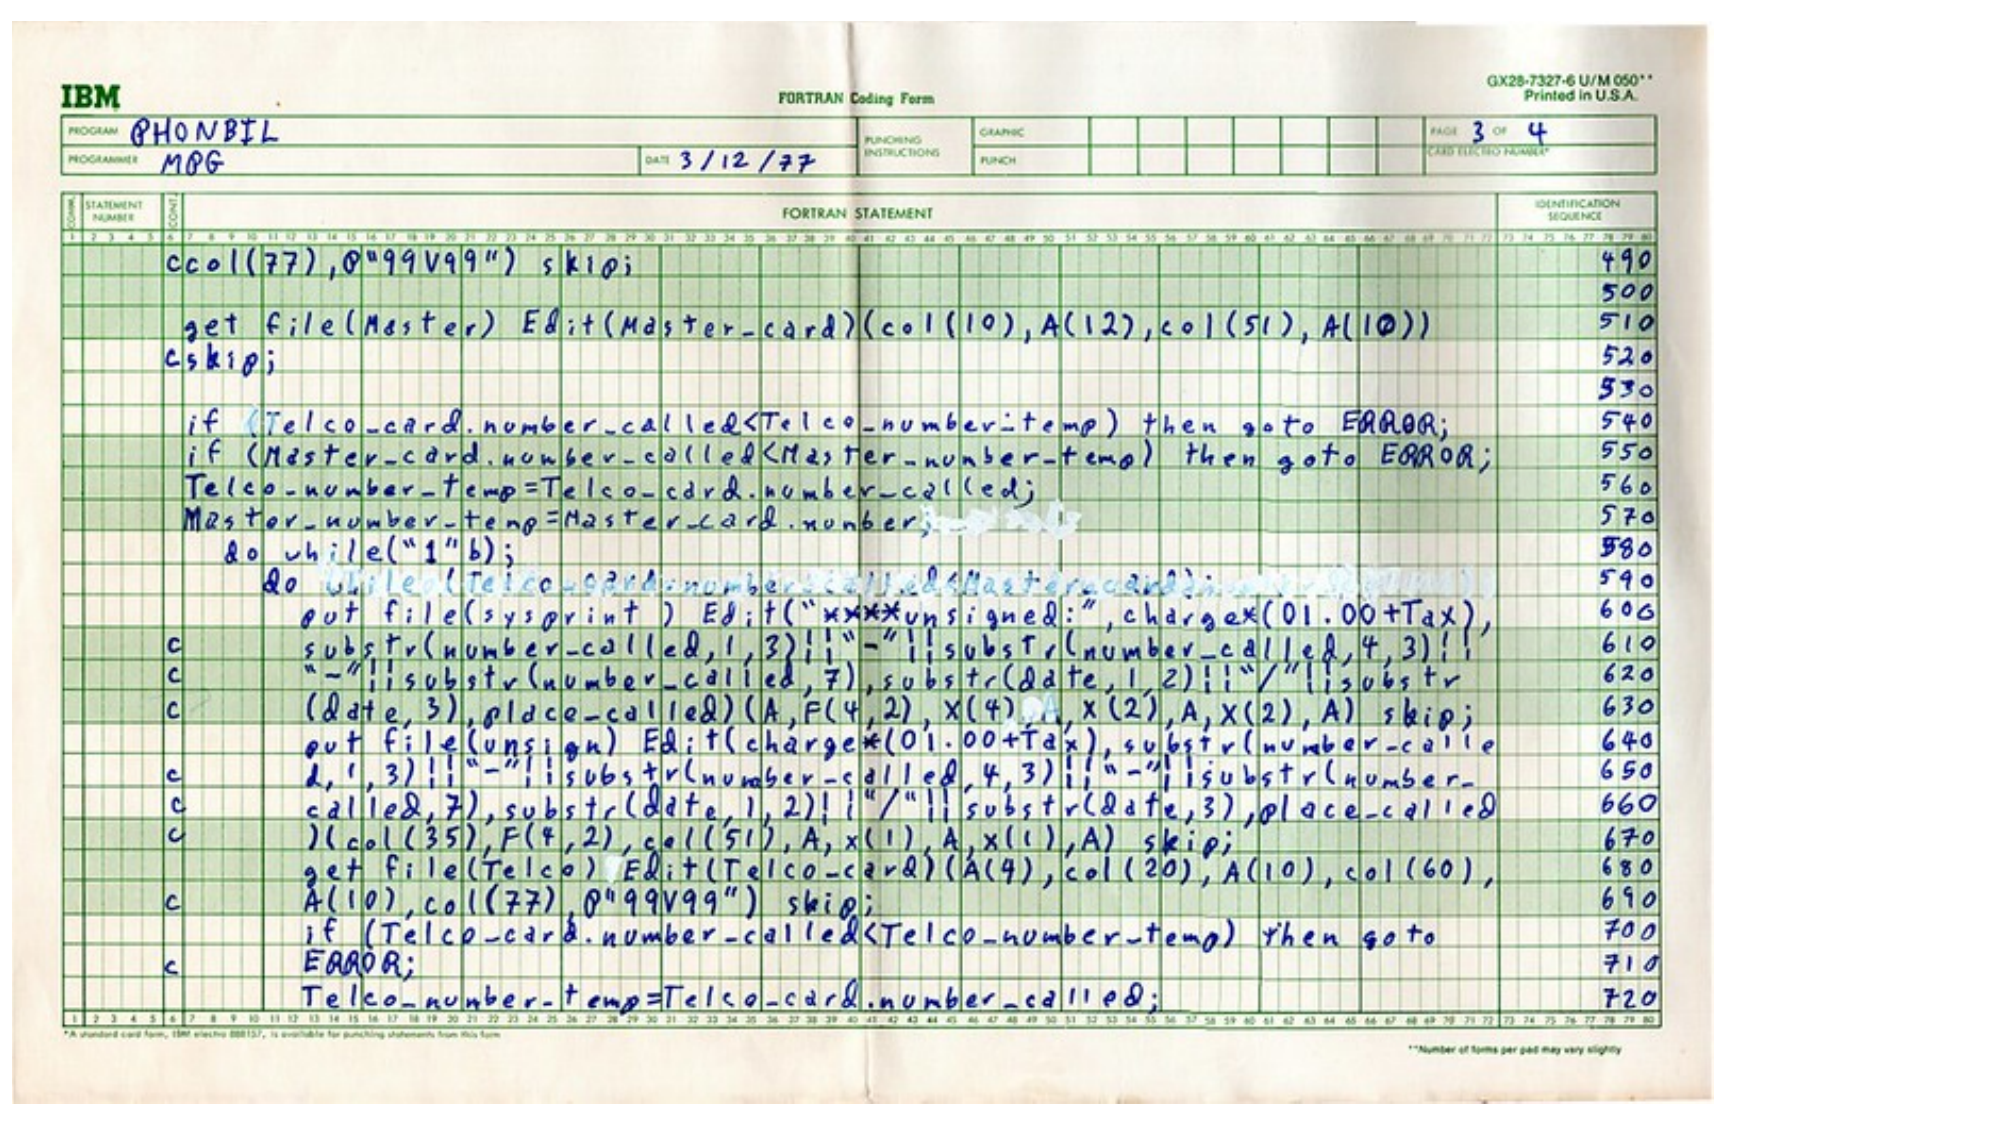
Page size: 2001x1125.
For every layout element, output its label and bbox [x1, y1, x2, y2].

picture [12, 21, 1714, 1104]
